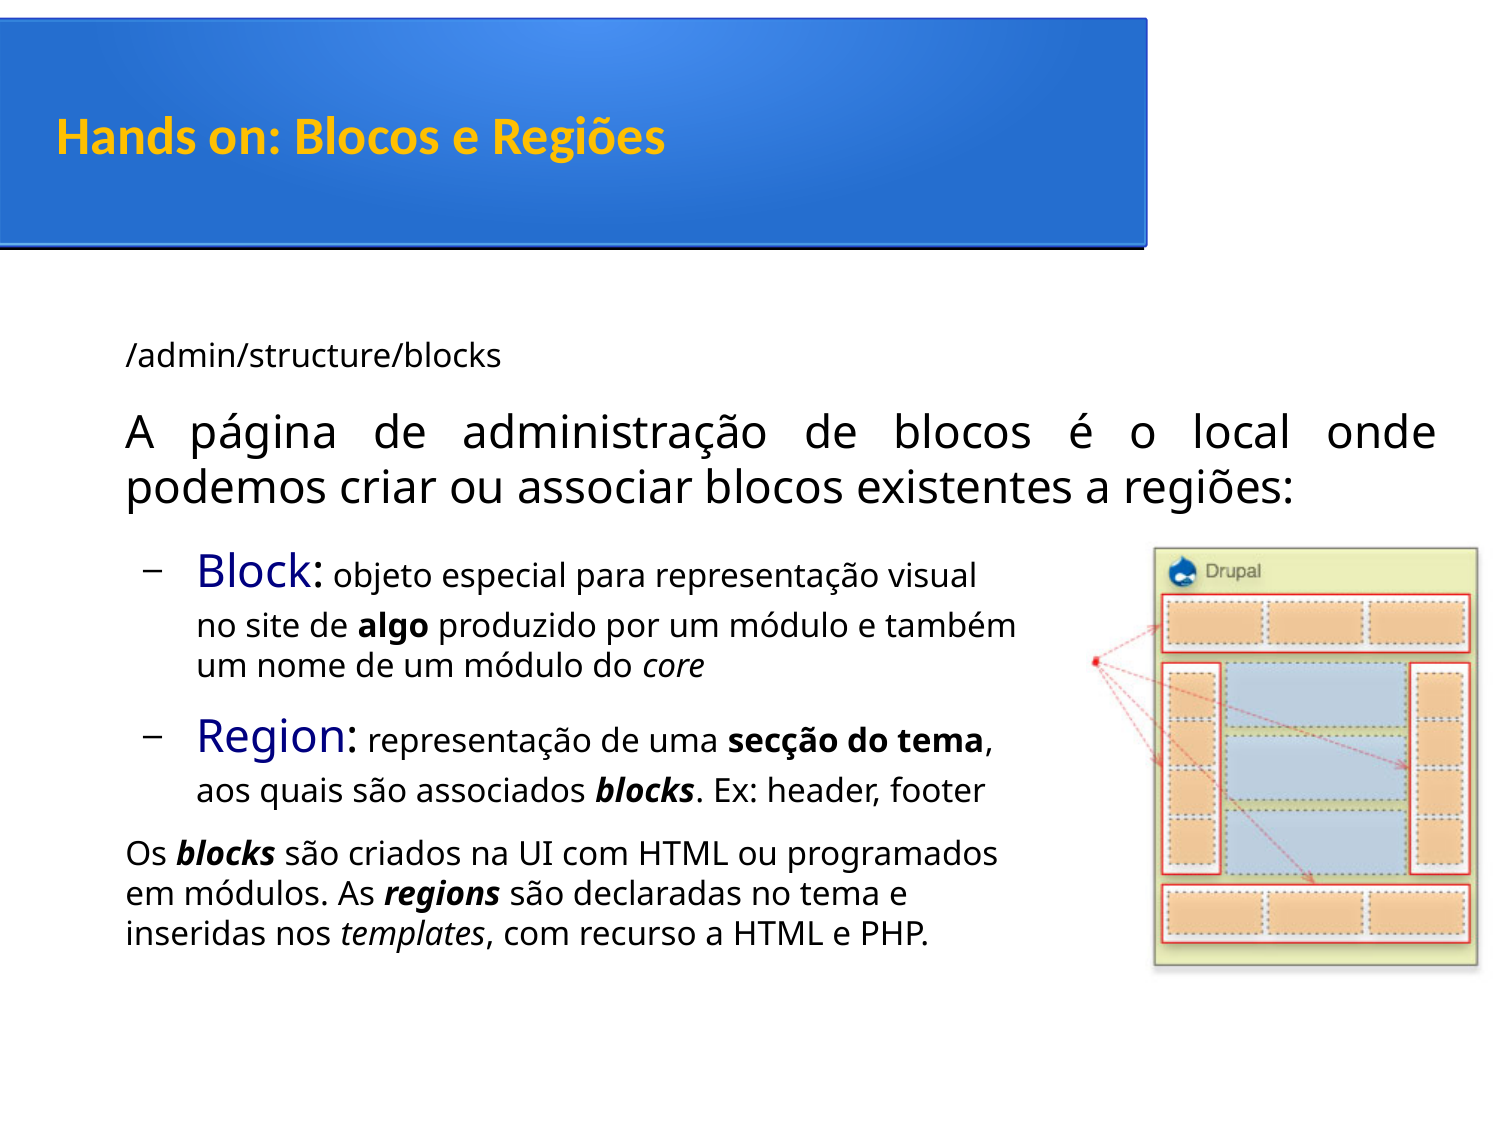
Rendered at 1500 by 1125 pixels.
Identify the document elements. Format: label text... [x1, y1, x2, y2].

list /admin/structure/blocks A página de administração de blocos é o local onde podemos criar ou associar blocos existentes a regiões: Block: objeto especial para representação visual no site de algo produzido por um módulo e também um nome de um módulo do core Region: representação de uma secção do tema, aos quais são associados blocks. Ex: header, footer Os blocks são criados na UI com HTML ou programados em módulos. As regions são declaradas no tema e inseridas nos templates, com recurso a HTML e PHP. [39, 326, 1453, 966]
list Hands on: Blocos e Regiões [41, 41, 1111, 225]
picture [1086, 530, 1500, 991]
